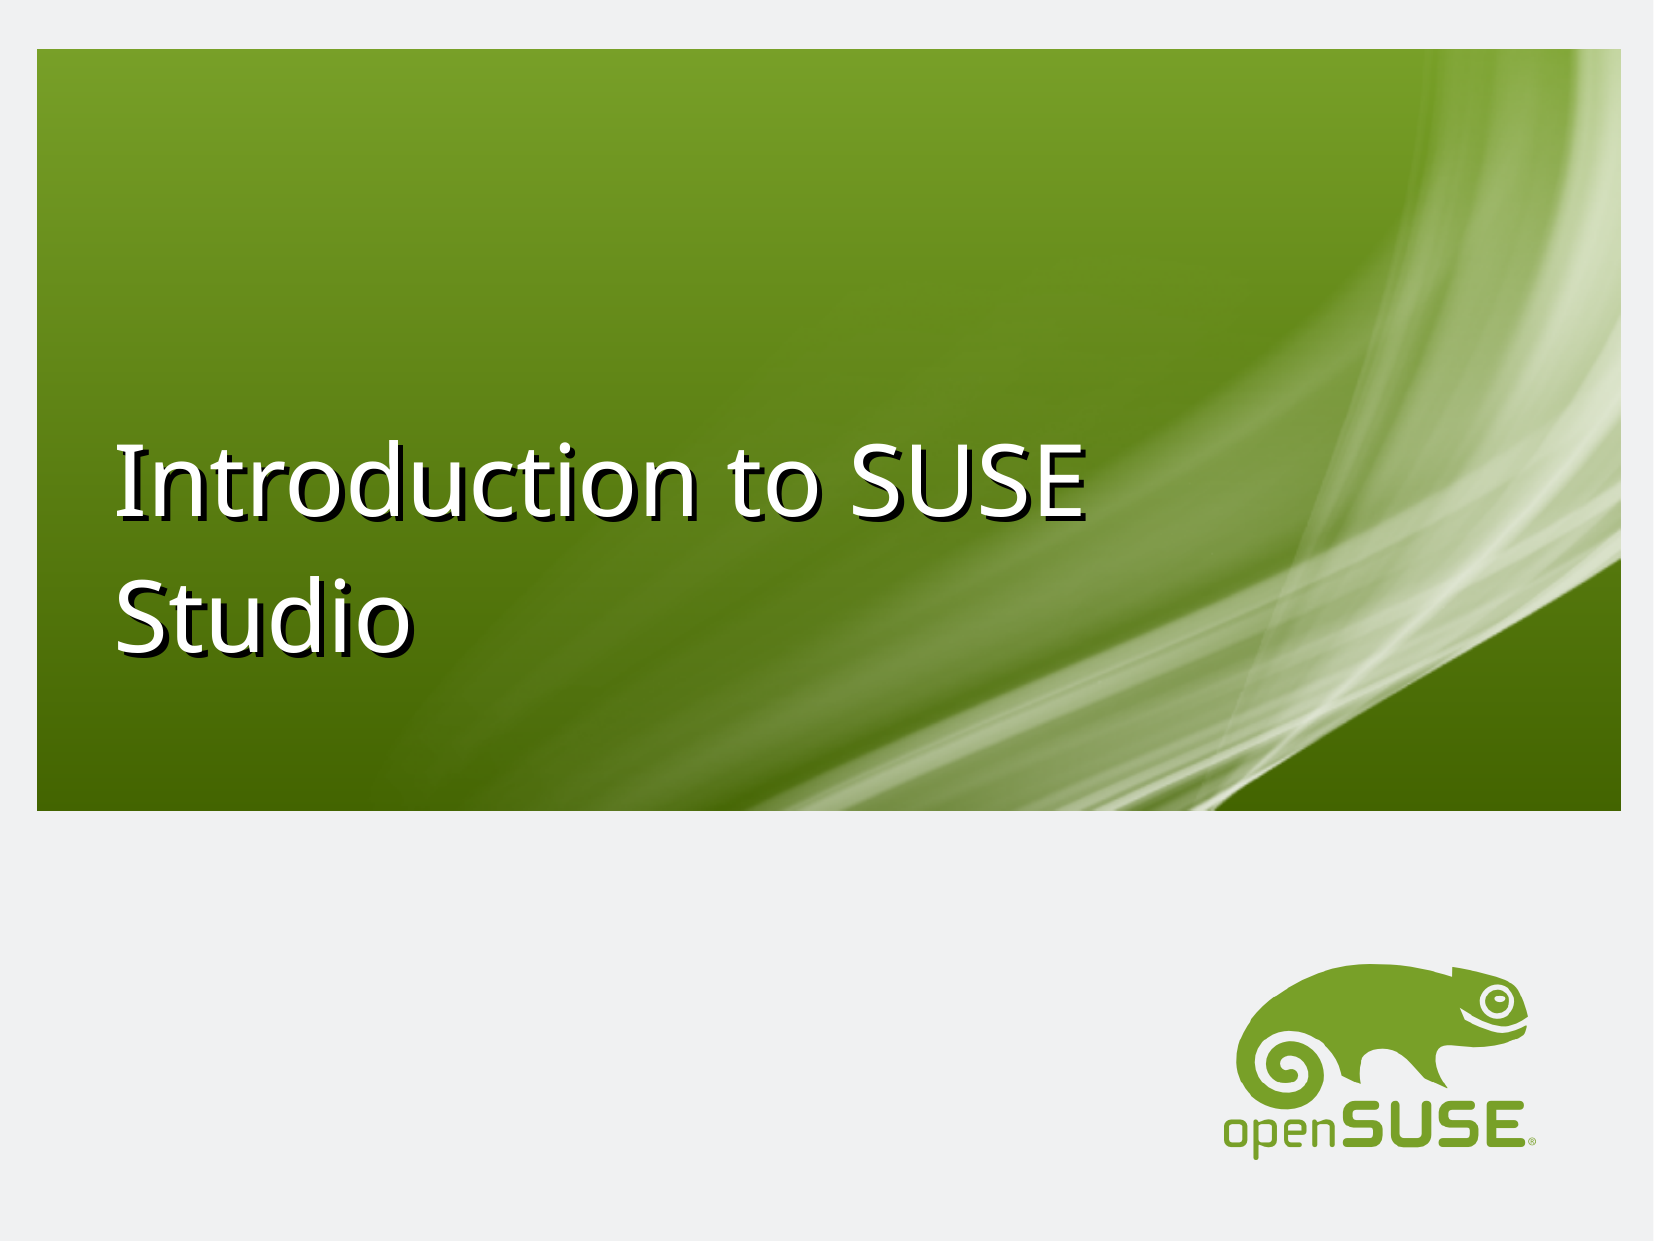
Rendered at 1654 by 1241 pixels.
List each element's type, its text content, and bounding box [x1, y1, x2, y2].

text_box Introduction to SUSE Studio [113, 541, 1372, 682]
picture [0, 0, 1654, 1241]
